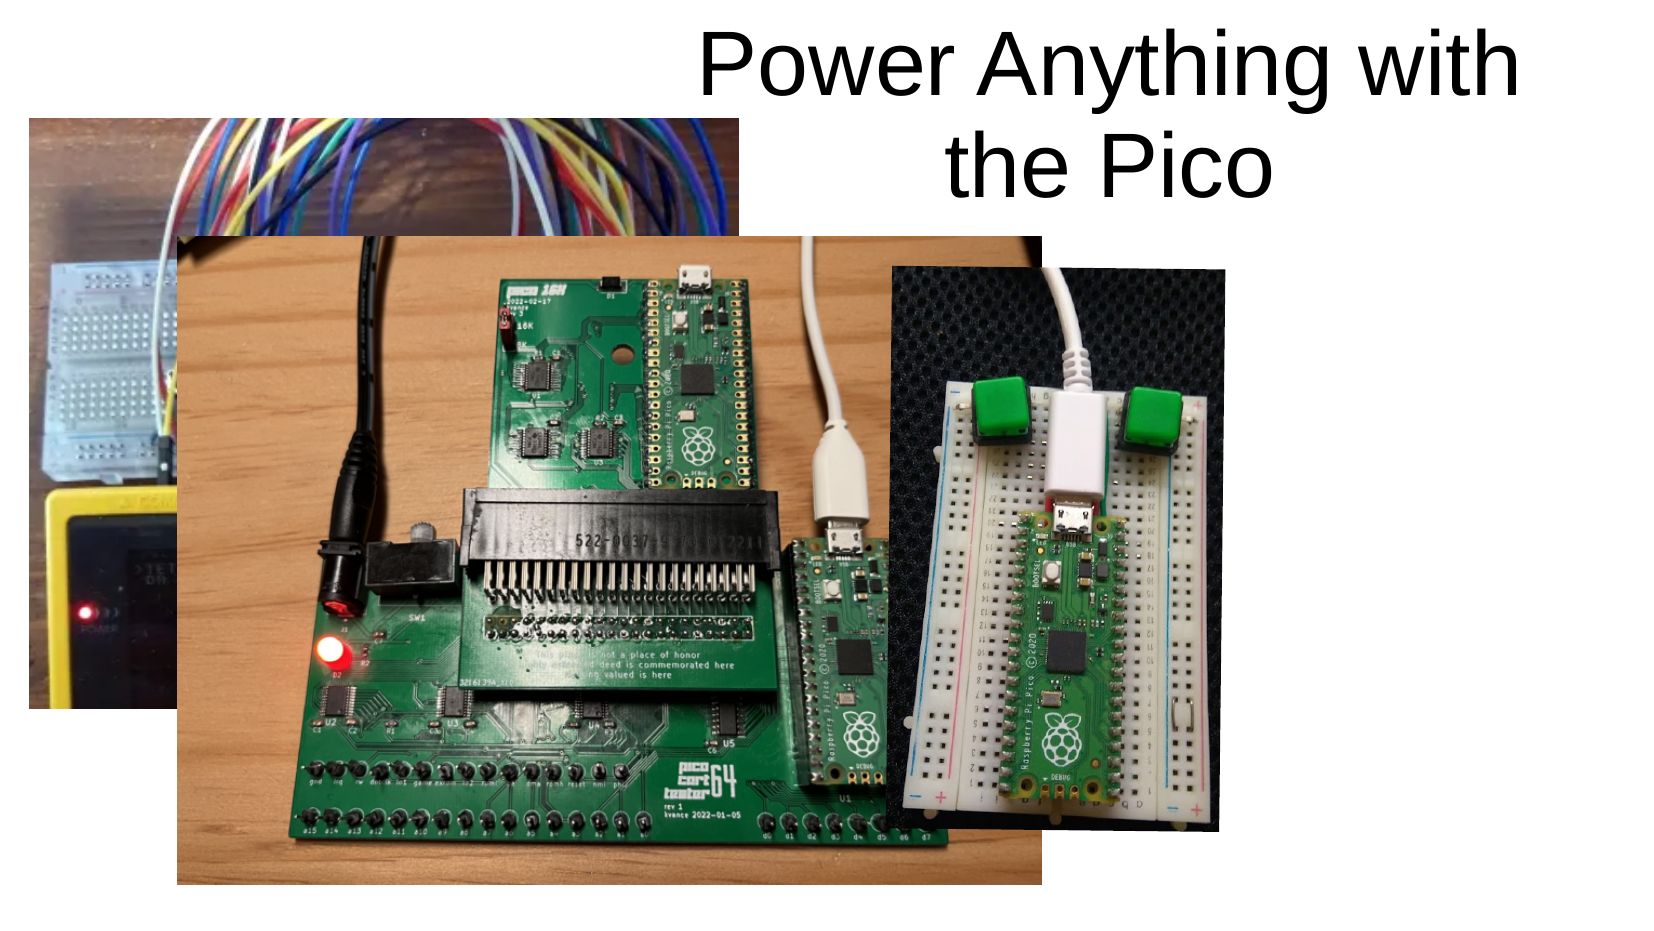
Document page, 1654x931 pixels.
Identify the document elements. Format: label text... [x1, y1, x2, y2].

picture [29, 118, 1226, 885]
title Power Anything with the Pico [649, 12, 1571, 218]
